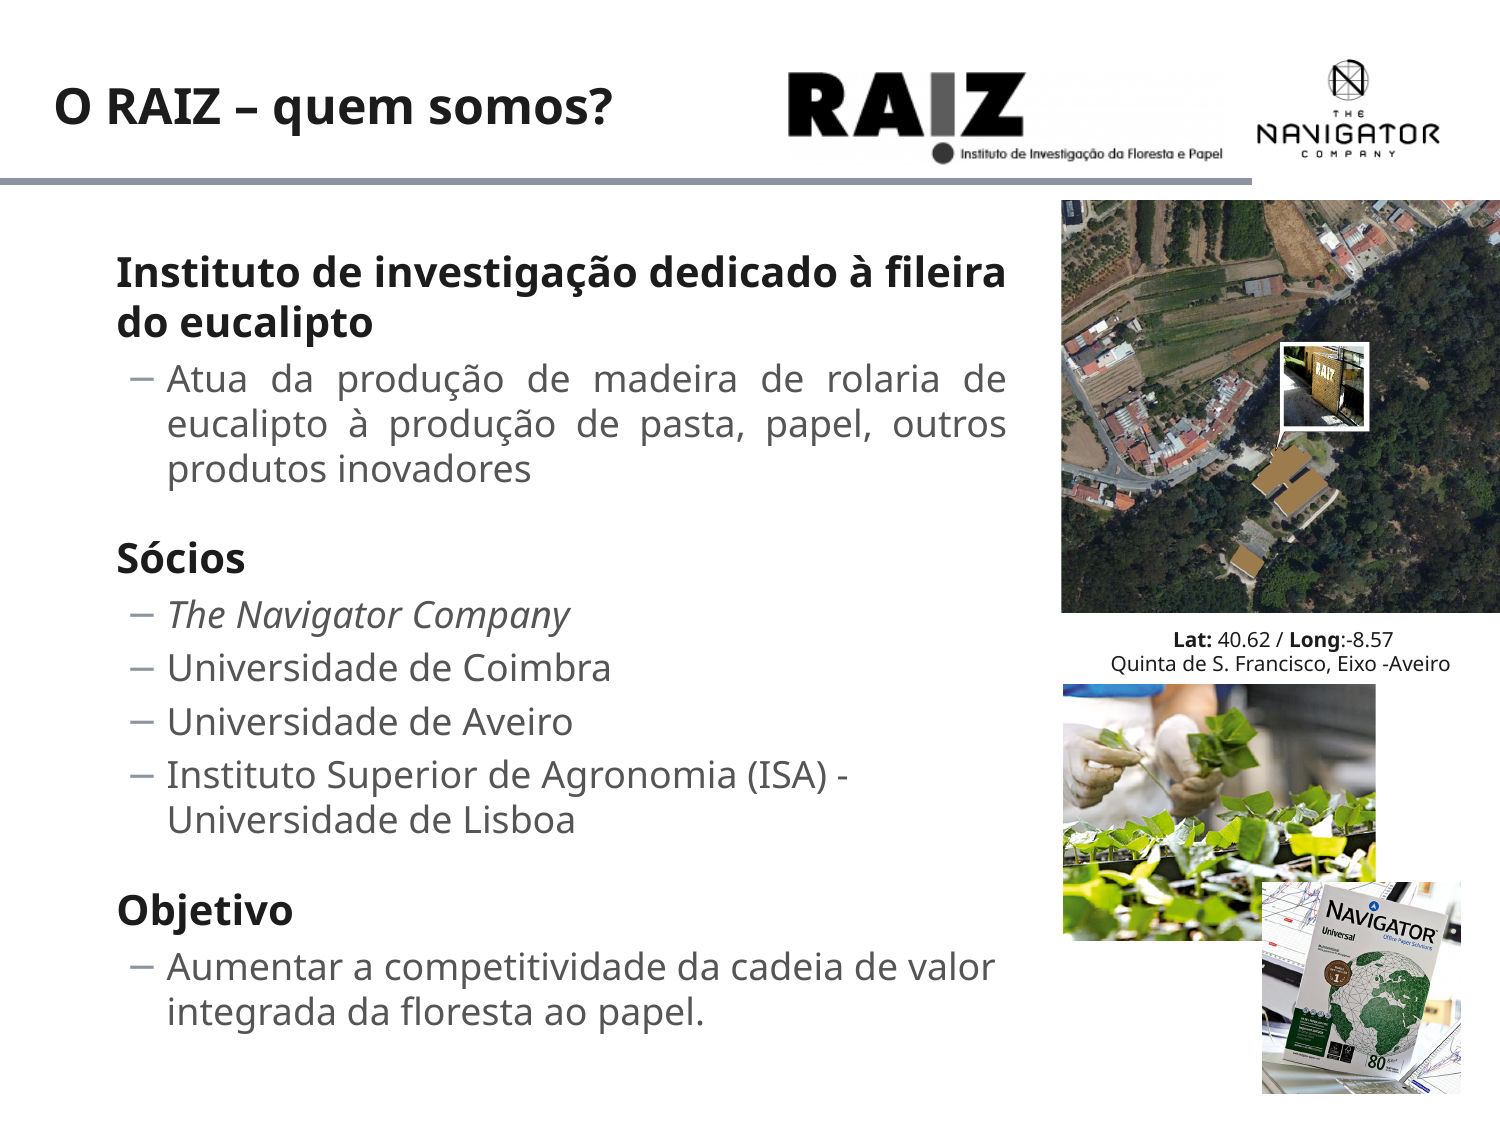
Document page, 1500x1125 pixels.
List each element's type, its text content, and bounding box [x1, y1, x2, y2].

title O RAIZ – quem somos? [41, 41, 1247, 177]
picture [1061, 200, 1500, 613]
list Instituto de investigação dedicado à fileira do eucalipto Atua da produção de madeira de rolaria de eucalipto à produção de pasta, papel, outros produtos inovadores Sócios The Navigator Company Universidade de Coimbra Universidade de Aveiro Instituto Superior de Agronomia (ISA) - Universidade de Lisboa Objetivo Aumentar a competitividade da cadeia de valor integrada da floresta ao papel. [104, 239, 1033, 1095]
text_box Lat: 40.62 / Long:-8.57 Quinta de S. Francisco, Eixo -Aveiro [1061, 621, 1500, 684]
picture [1231, 40, 1467, 177]
picture [1062, 684, 1461, 1095]
picture [787, 71, 1225, 166]
